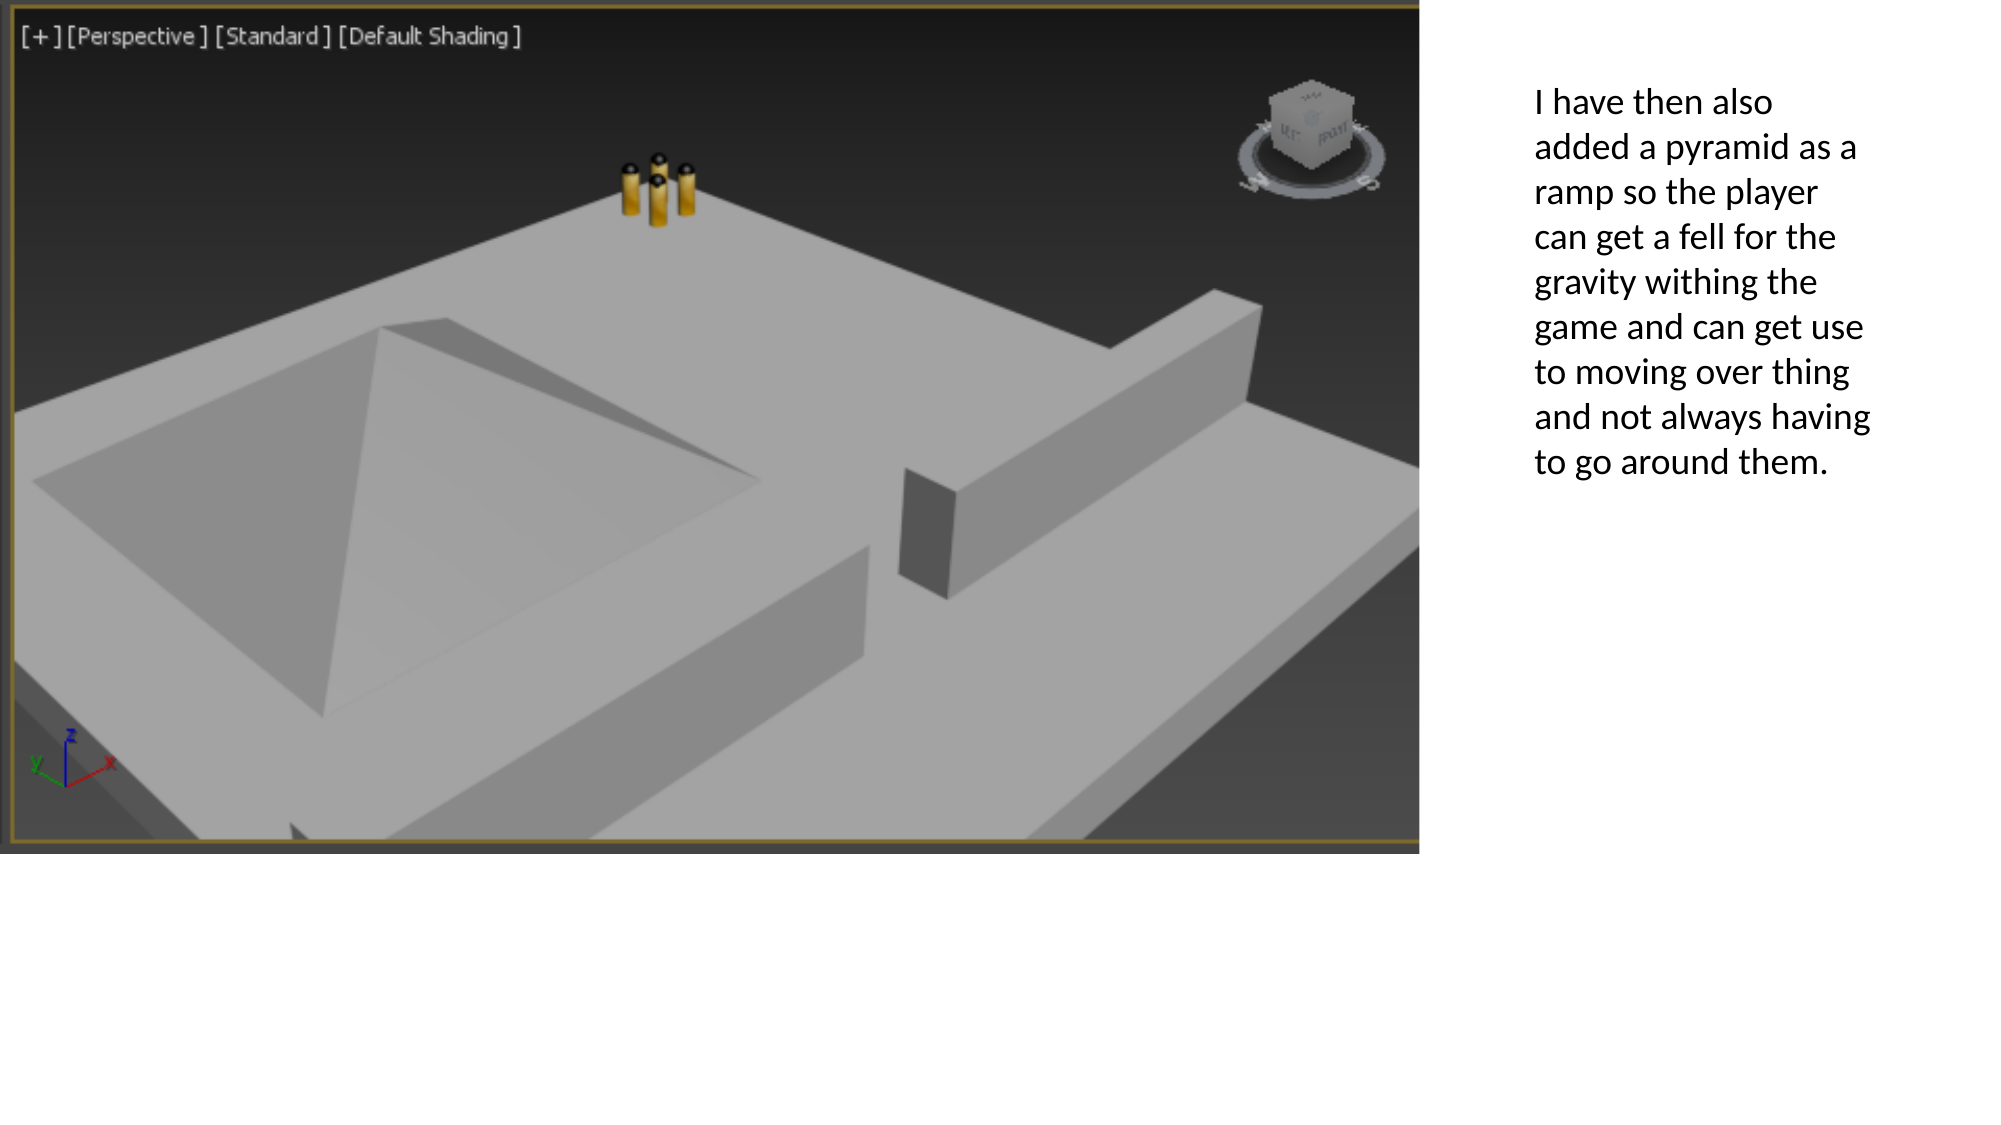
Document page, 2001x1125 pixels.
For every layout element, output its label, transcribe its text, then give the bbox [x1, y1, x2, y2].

picture [0, 0, 1420, 854]
text_box I have then also added a pyramid as a ramp so the player can get a fell for the gravity withing the game and can get use to moving over thing and not always having to go around them. [1519, 69, 1891, 494]
